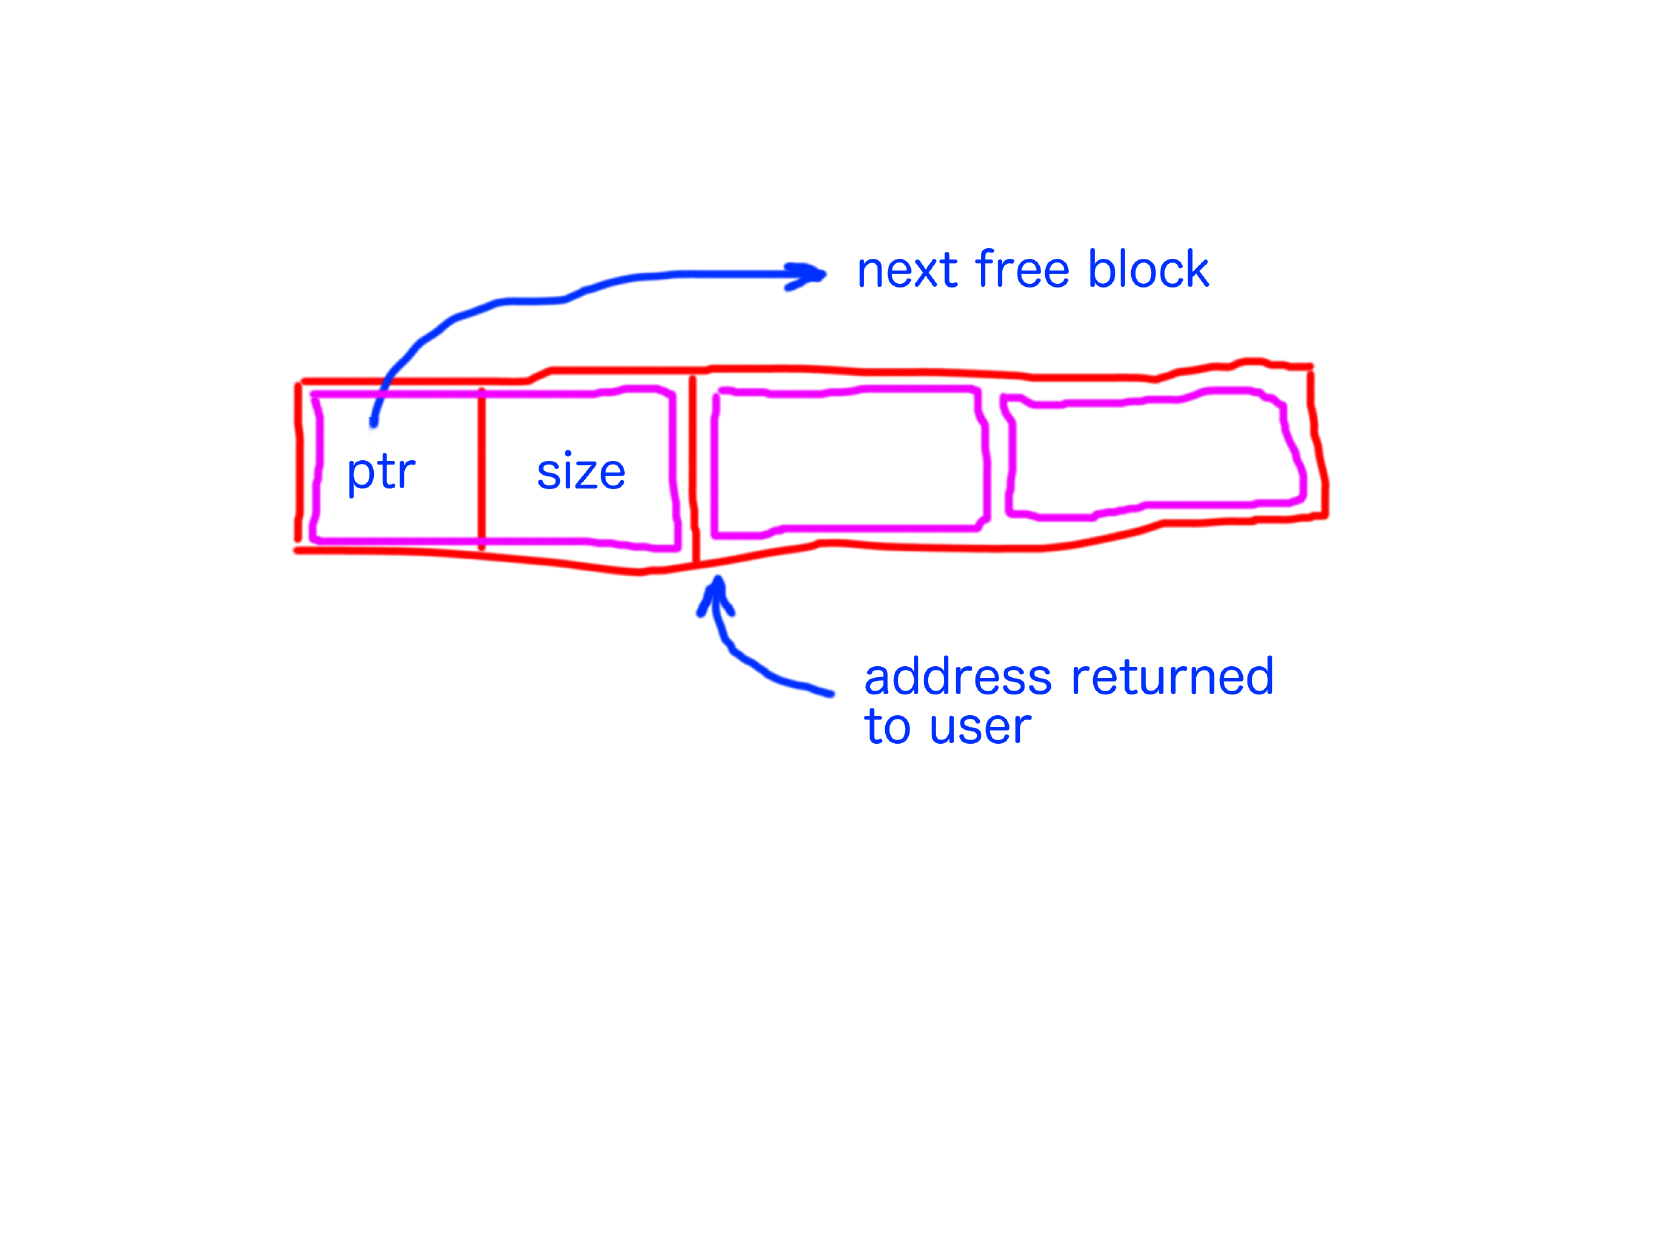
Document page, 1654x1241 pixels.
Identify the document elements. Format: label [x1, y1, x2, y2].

picture [196, 0, 1437, 1204]
